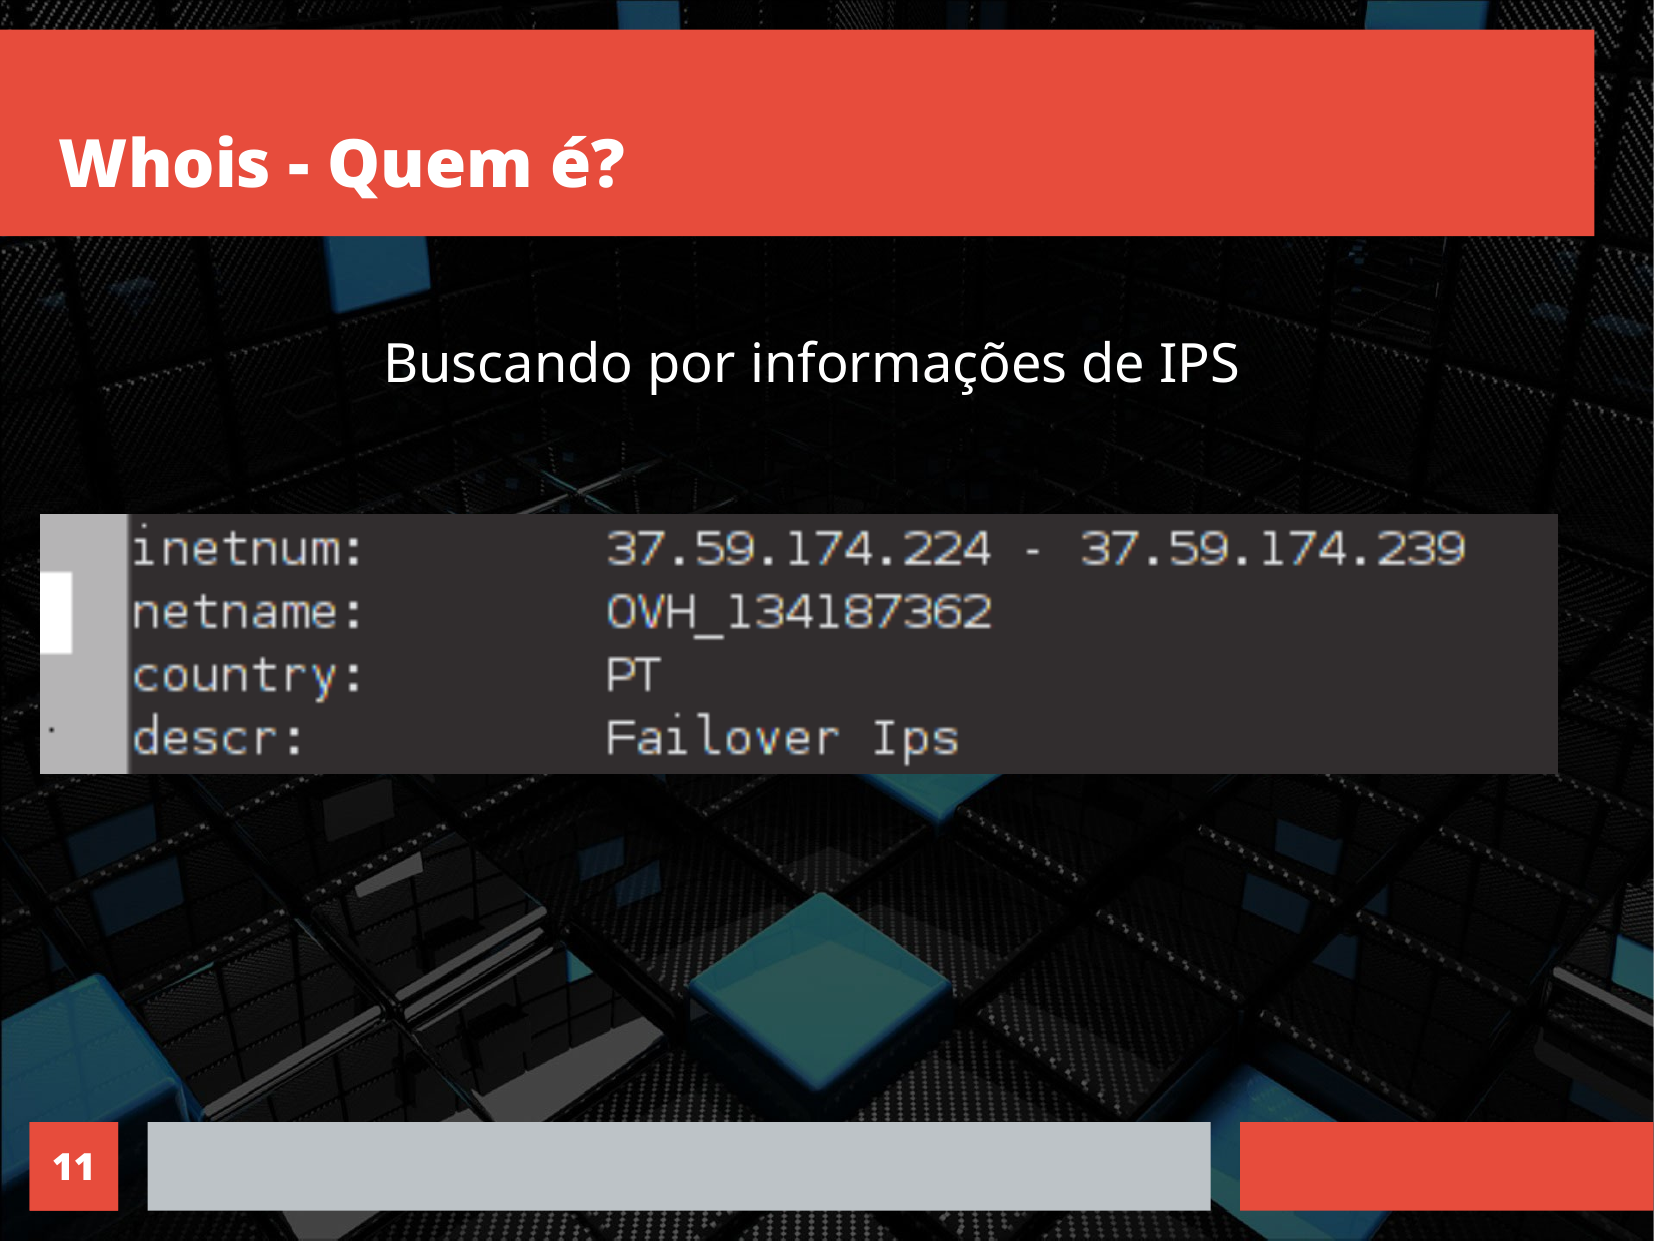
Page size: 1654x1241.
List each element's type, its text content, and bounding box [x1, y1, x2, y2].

list Buscando por informações de IPS [59, 324, 1565, 1093]
title Whois - Quem é? [59, 59, 1595, 207]
picture [0, 0, 1654, 1241]
